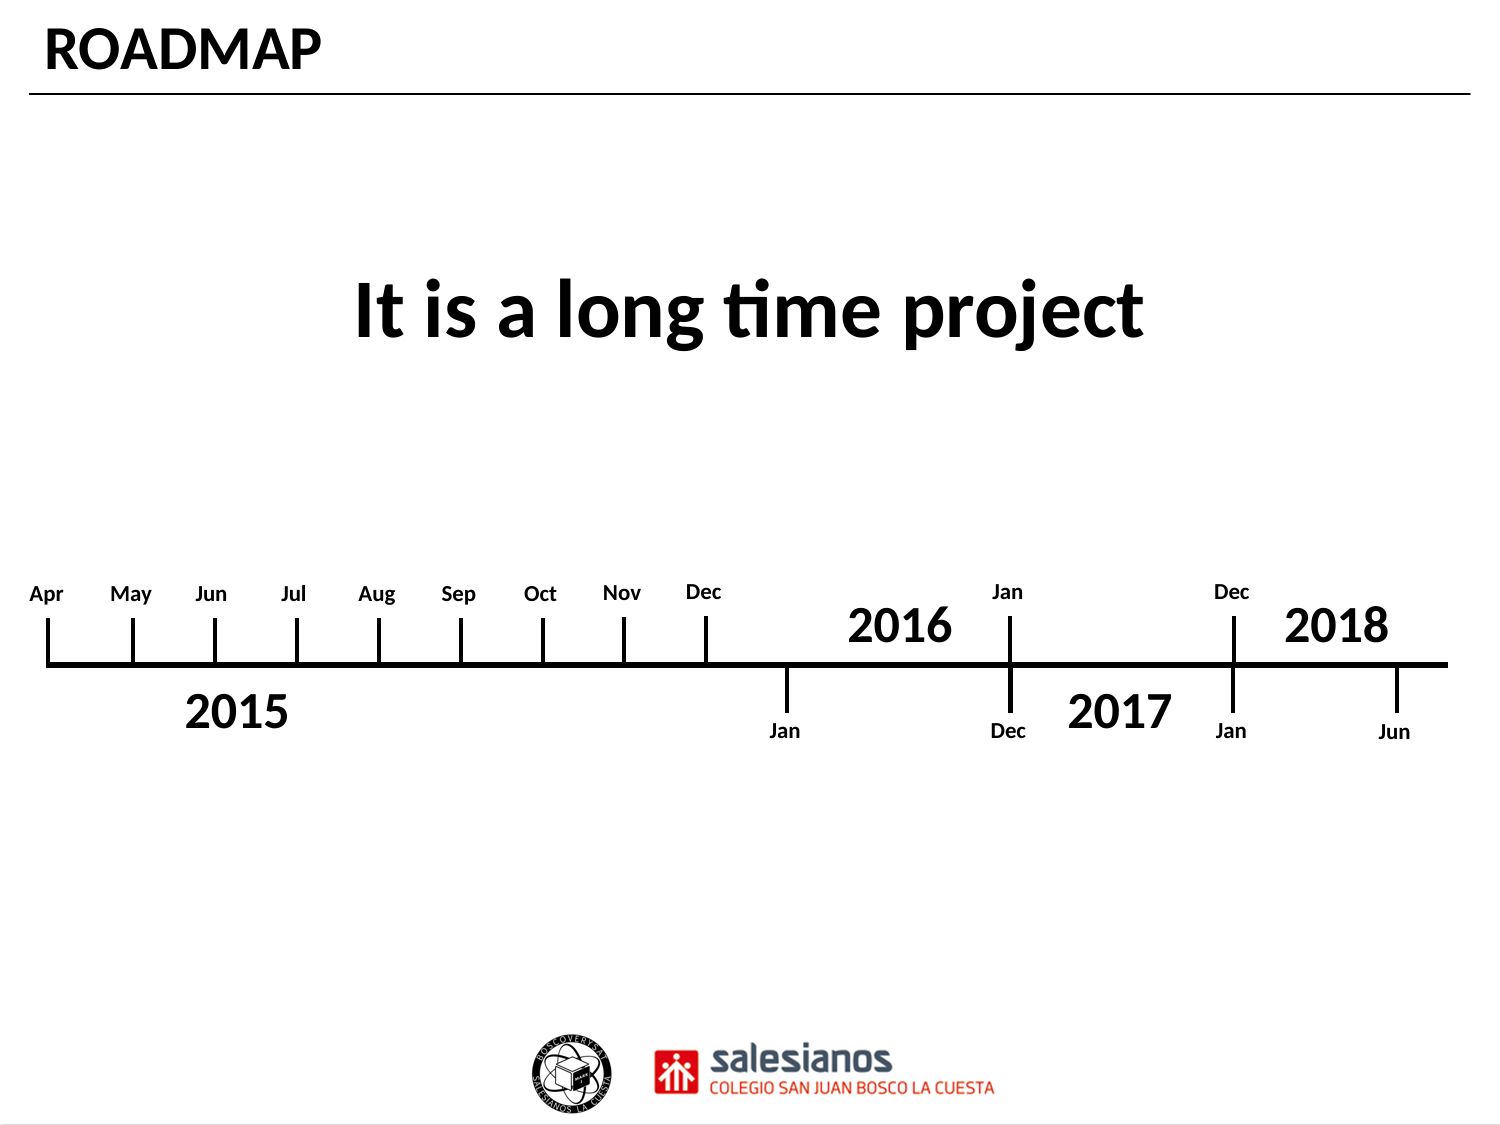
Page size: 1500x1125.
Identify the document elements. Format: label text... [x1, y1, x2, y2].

text_box Sep [417, 571, 499, 614]
text_box May [88, 571, 170, 614]
text_box Jun [1341, 708, 1448, 752]
text_box Dec [1178, 568, 1286, 612]
text_box 2018 [1248, 583, 1425, 661]
text_box Jul [253, 571, 330, 614]
text_box ROADMAP [29, 0, 1472, 90]
picture [0, 0, 1500, 1125]
text_box Dec [650, 569, 757, 612]
text_box Jan [954, 569, 1061, 612]
text_box Jan [731, 708, 839, 752]
text_box 2017 [1032, 669, 1208, 747]
text_box Dec [955, 708, 1062, 752]
text_box It is a long time project [35, 247, 1465, 362]
text_box 2016 [811, 583, 988, 661]
text_box Jun [170, 571, 253, 614]
text_box Jan [1177, 708, 1285, 751]
text_box Oct [499, 571, 582, 614]
text_box Aug [330, 571, 417, 614]
text_box 2015 [149, 668, 325, 747]
text_box Apr [5, 571, 88, 614]
text_box Nov [568, 570, 676, 613]
